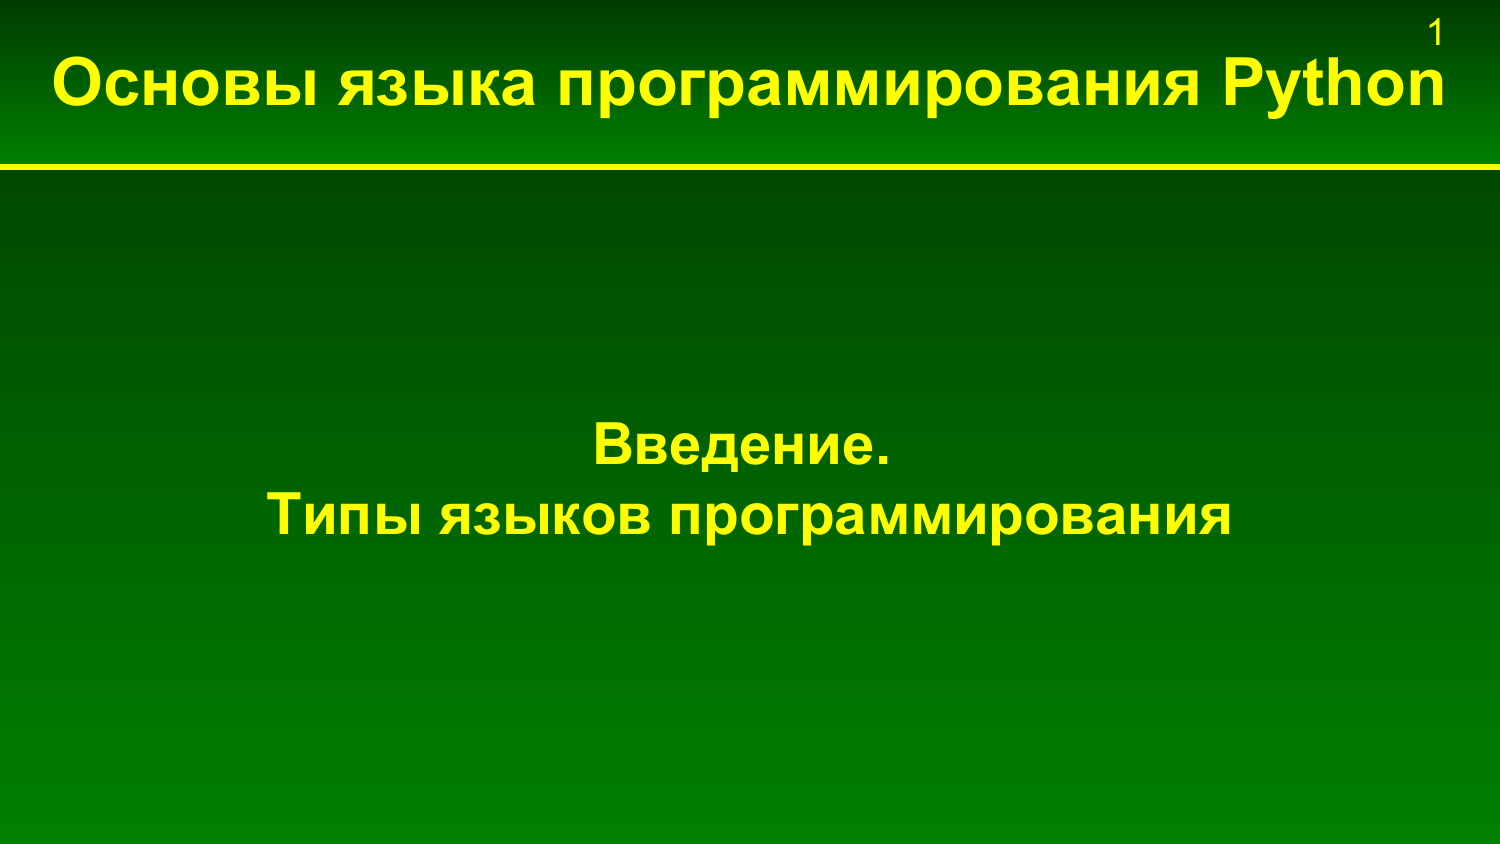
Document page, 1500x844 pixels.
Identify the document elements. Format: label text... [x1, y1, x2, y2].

text_box Введение. Типы языков программирования [11, 320, 1489, 632]
text_box Основы языка программирования Python [29, 31, 1471, 127]
